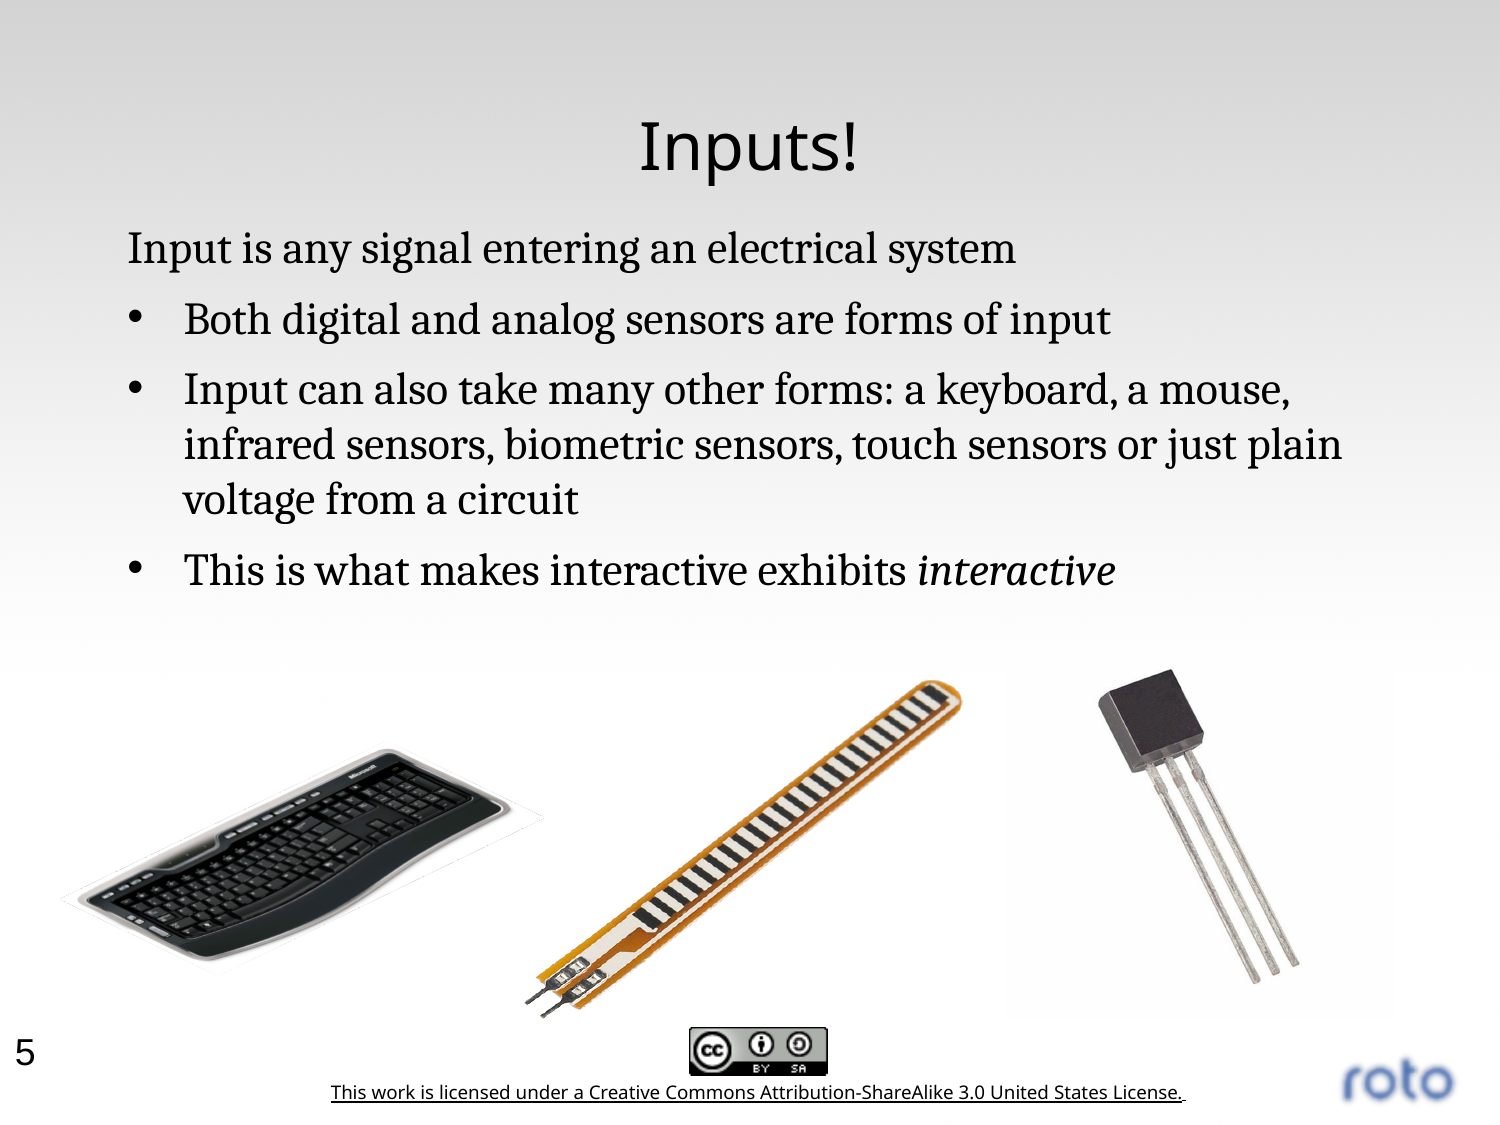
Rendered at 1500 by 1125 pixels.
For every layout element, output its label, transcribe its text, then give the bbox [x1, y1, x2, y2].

picture [0, 0, 1500, 1125]
title Inputs! [112, 49, 1388, 209]
list Input is any signal entering an electrical system Both digital and analog sensors are forms of input Input can also take many other forms: a keyboard, a mouse, infrared sensors, biometric sensors, touch sensors or just plain voltage from a circuit This is what makes interactive exhibits interactive [112, 209, 1388, 705]
